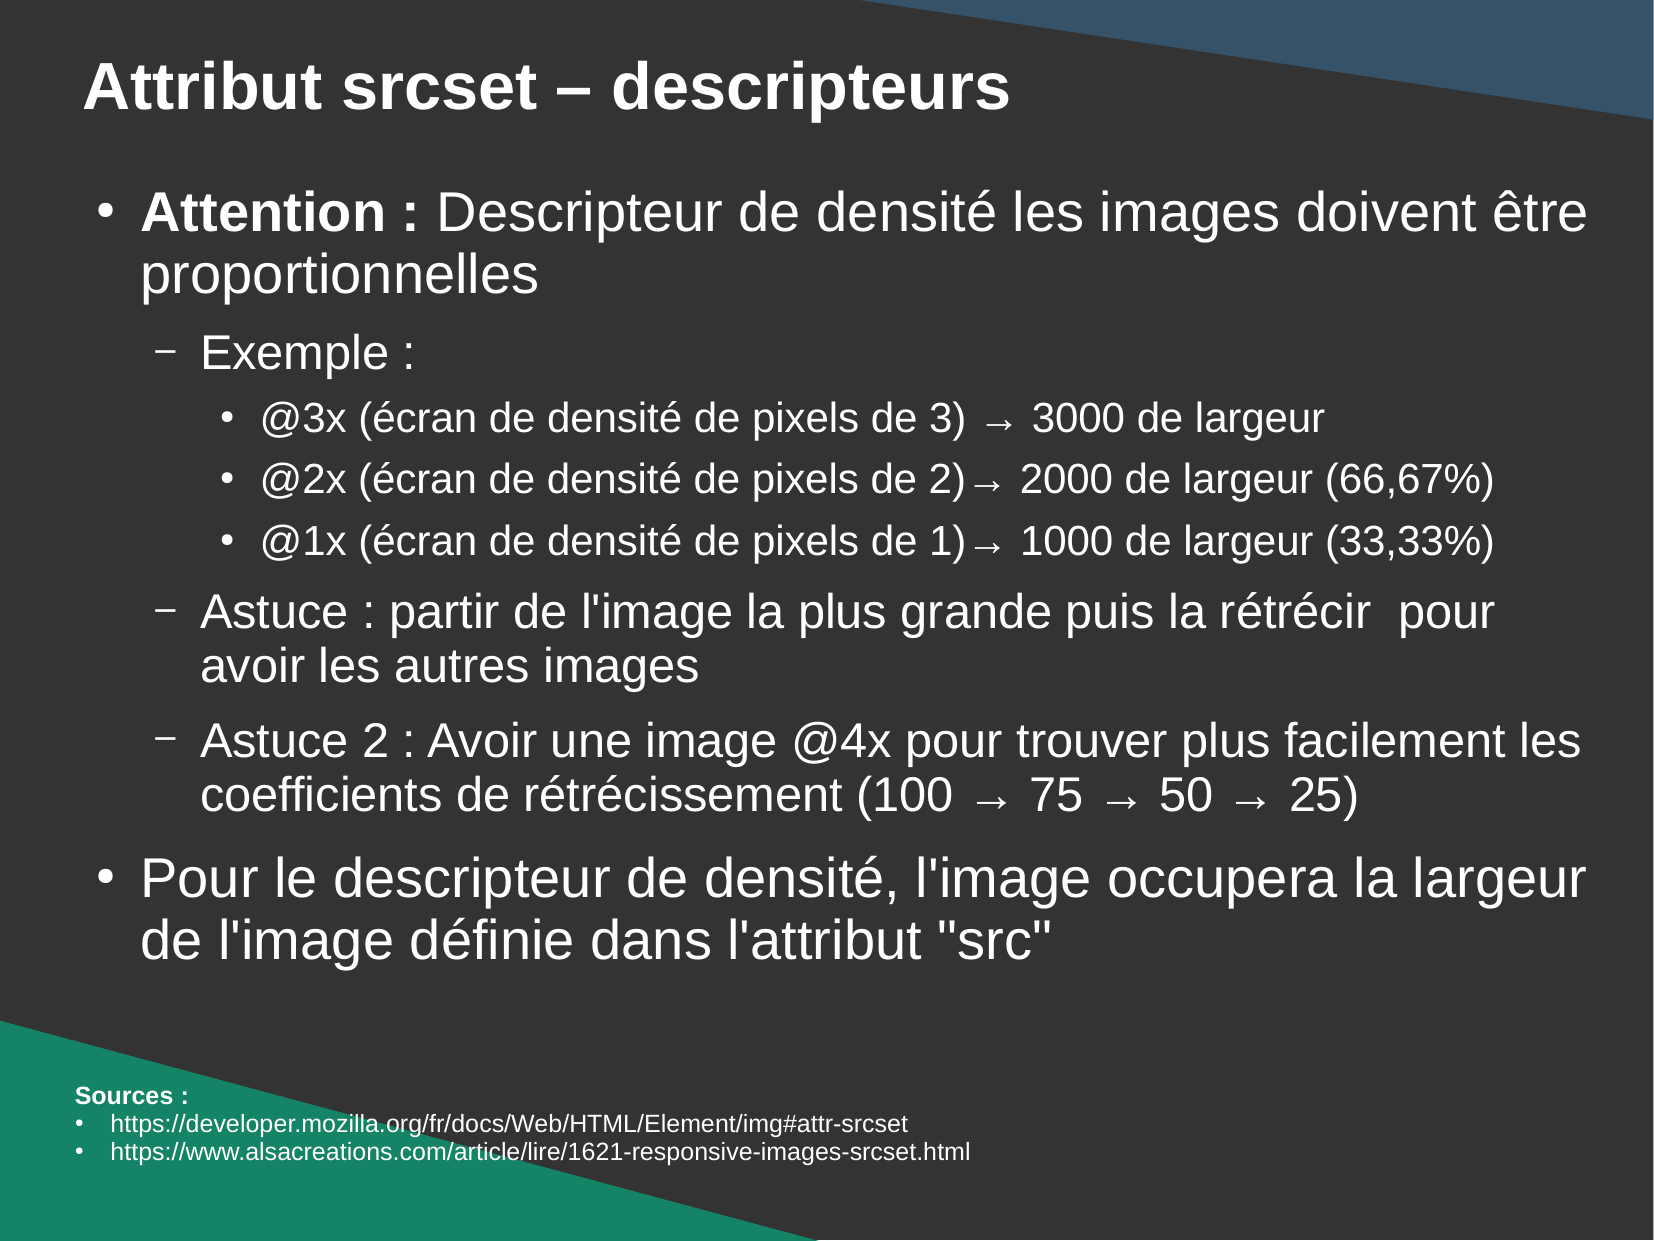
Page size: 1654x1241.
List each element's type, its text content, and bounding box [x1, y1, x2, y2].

text_box [859, 0, 1654, 120]
text_box Sources : https://developer.mozilla.org/fr/docs/Web/HTML/Element/img#attr-srcset https://www.alsacreations.com/article/lire/1621-responsive-images-srcset.html [60, 1074, 1546, 1241]
text_box [0, 1020, 199, 1241]
title Attribut srcset – descripteurs [82, 49, 1571, 162]
list Attention : Descripteur de densité les images doivent être proportionnelles Exemple : @3x (écran de densité de pixels de 3) → 3000 de largeur @2x (écran de densité de pixels de 2)→ 2000 de largeur (66,67%) @1x (écran de densité de pixels de 1)→ 1000 de largeur (33,33%) Astuce : partir de l'image la plus grande puis la rétrécir pour avoir les autres images Astuce 2 : Avoir une image @4x pour trouver plus facilement les coefficients de rétrécissement (100 → 75 → 50 → 25) Pour le descripteur de densité, l'image occupera la largeur de l'image définie dans l'attribut "src" [80, 180, 1605, 981]
